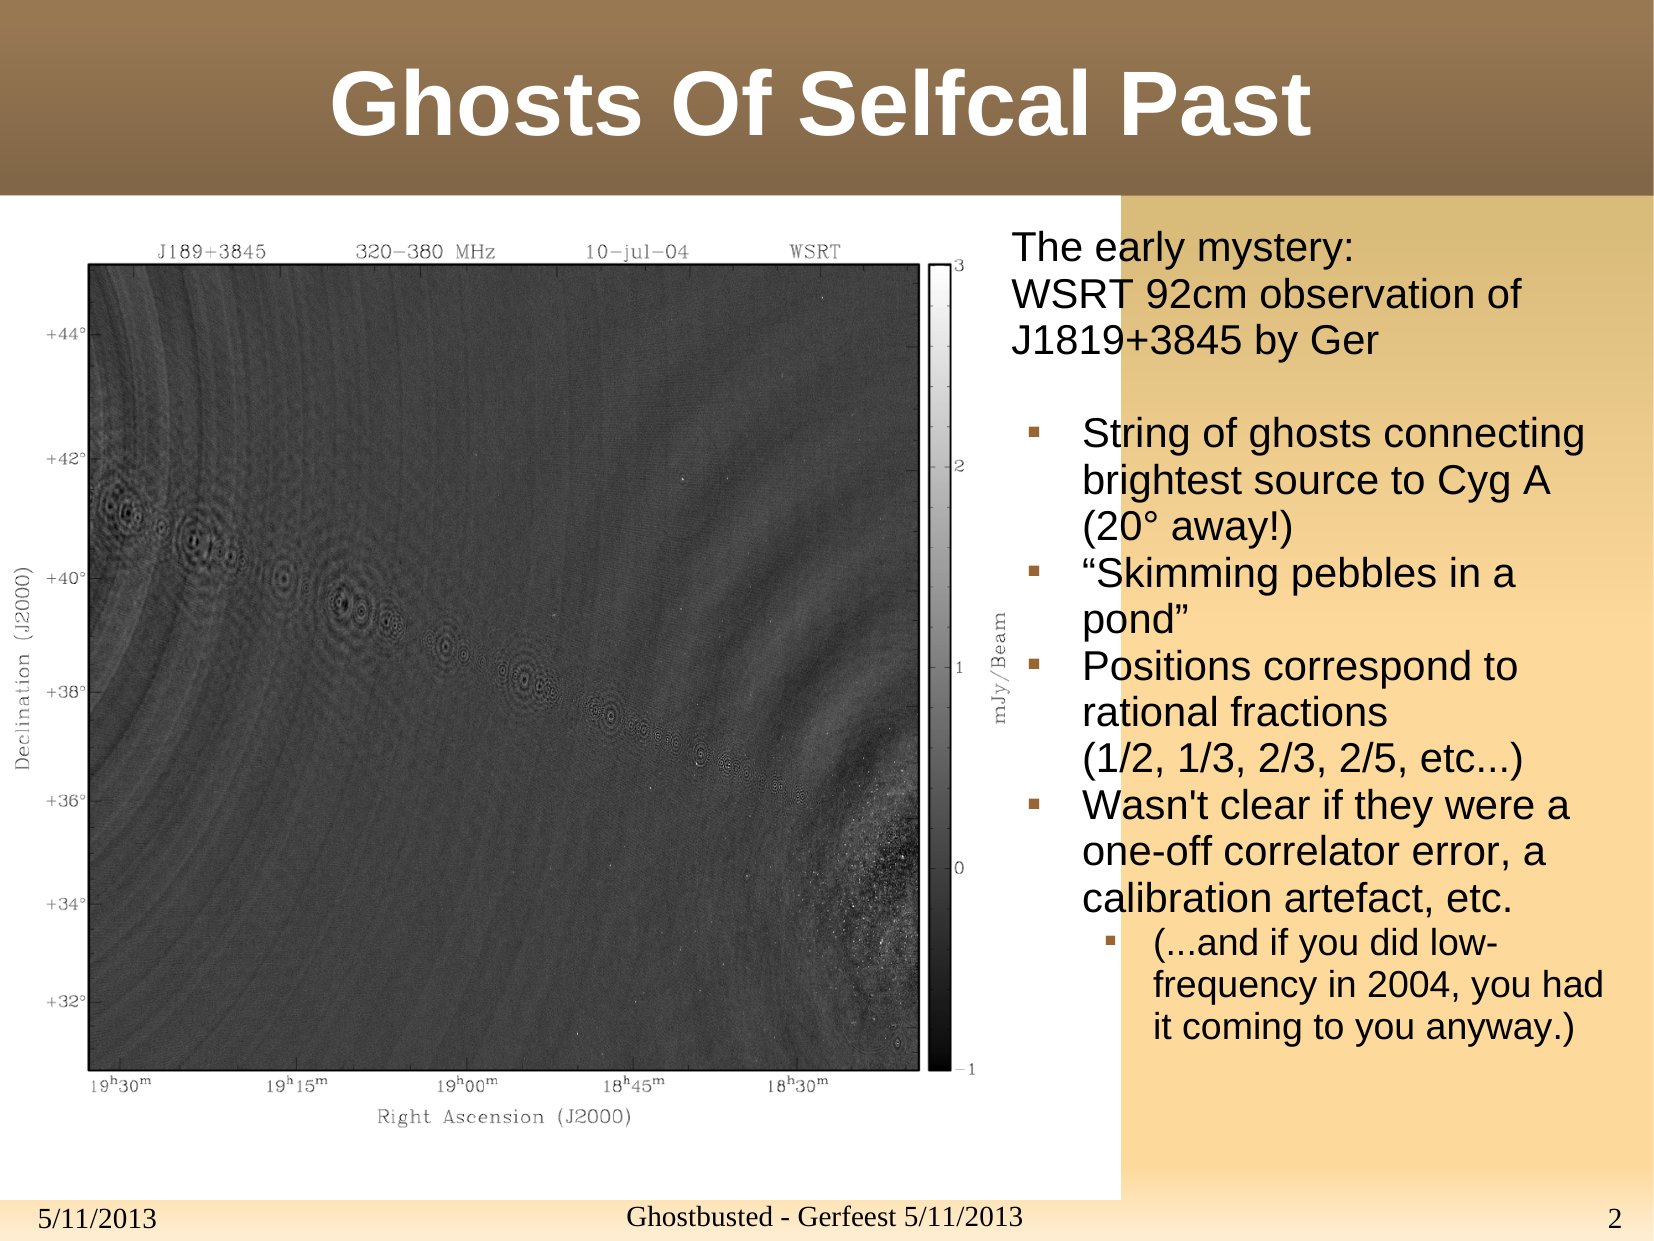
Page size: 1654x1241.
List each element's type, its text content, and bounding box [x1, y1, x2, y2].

picture [0, 0, 1654, 1241]
text_box The early mystery: WSRT 92cm observation of J1819+3845 by Ger String of ghosts connecting brightest source to Cyg A (20° away!) “Skimming pebbles in a pond” Positions correspond to rational fractions (1/2, 1/3, 2/3, 2/5, etc...) Wasn't clear if they were a one-off correlator error, a calibration artefact, etc. (...and if you did low-frequency in 2004, you had it coming to you anyway.) [996, 216, 1640, 1103]
title Ghosts Of Selfcal Past [76, 0, 1565, 208]
